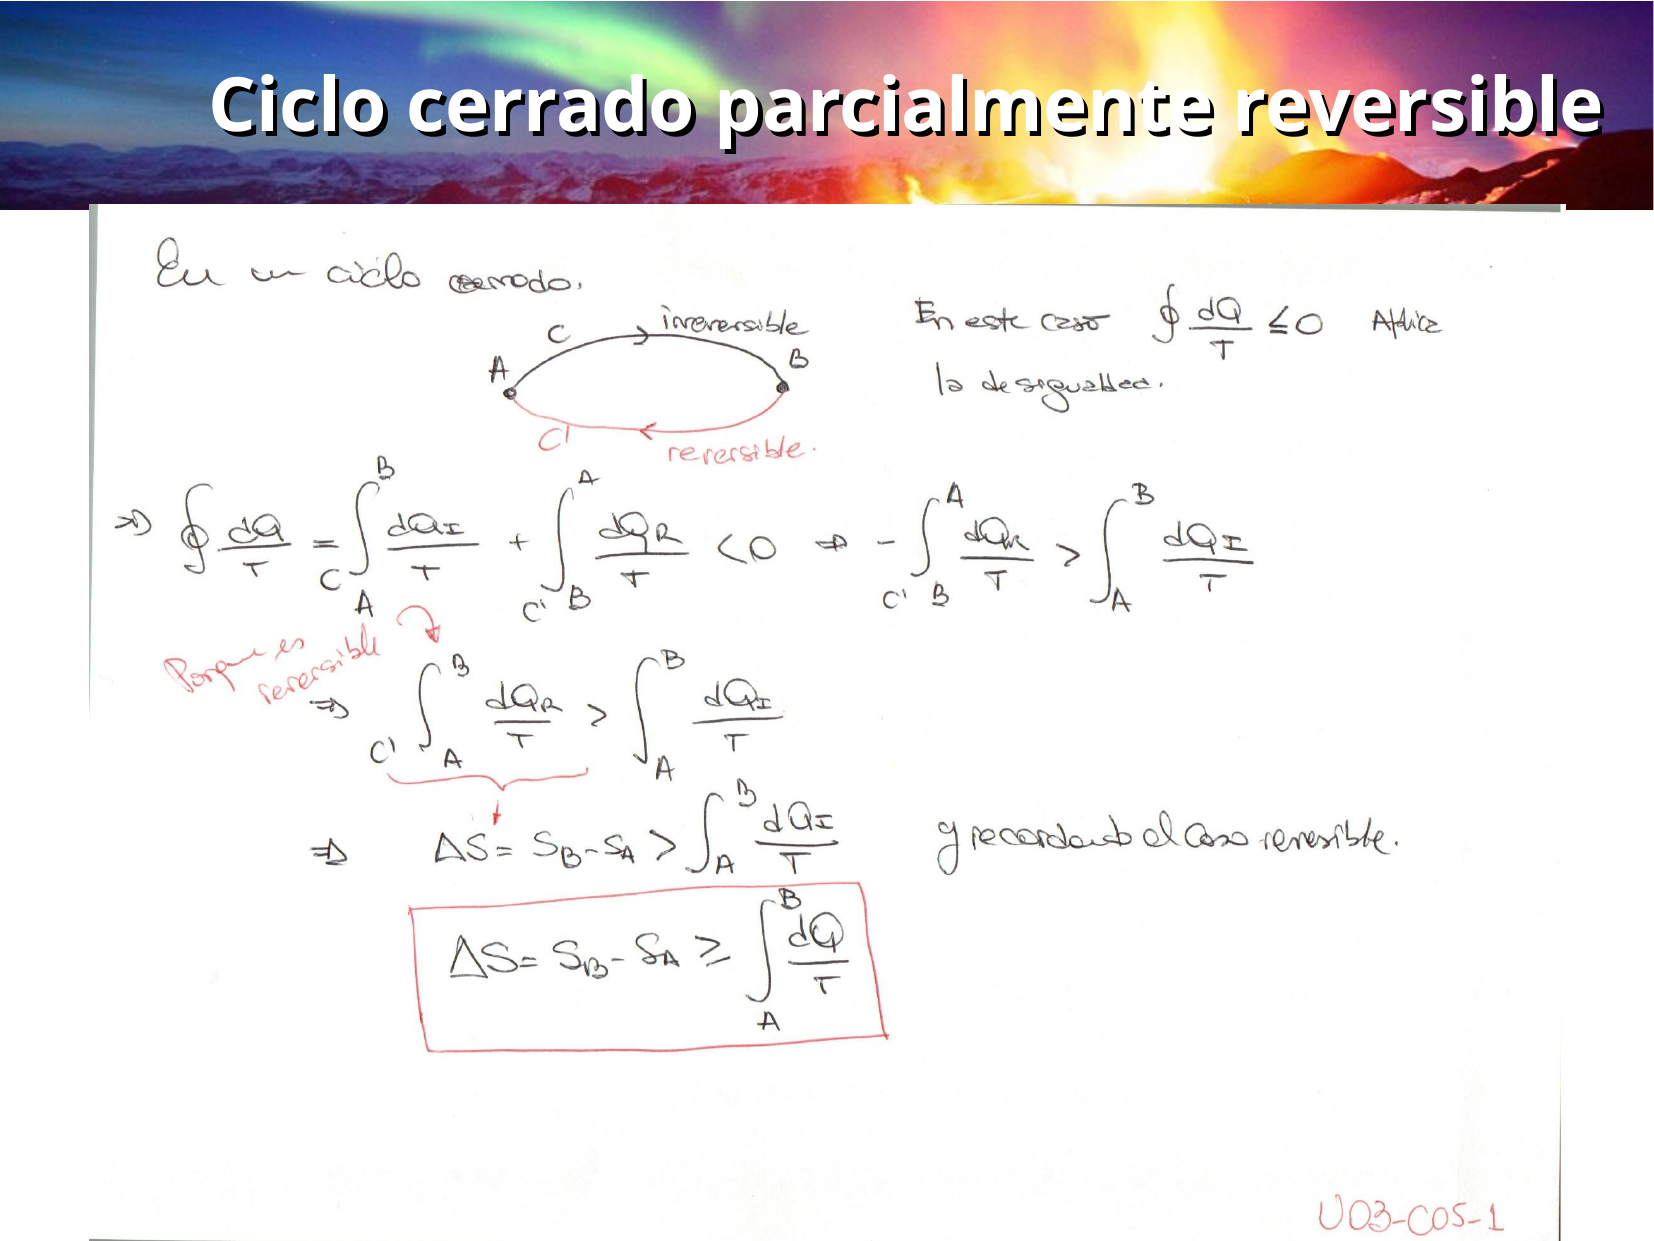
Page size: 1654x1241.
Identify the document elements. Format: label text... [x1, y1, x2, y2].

picture [0, 1, 1654, 1241]
title Ciclo cerrado parcialmente reversible [45, 15, 1606, 191]
